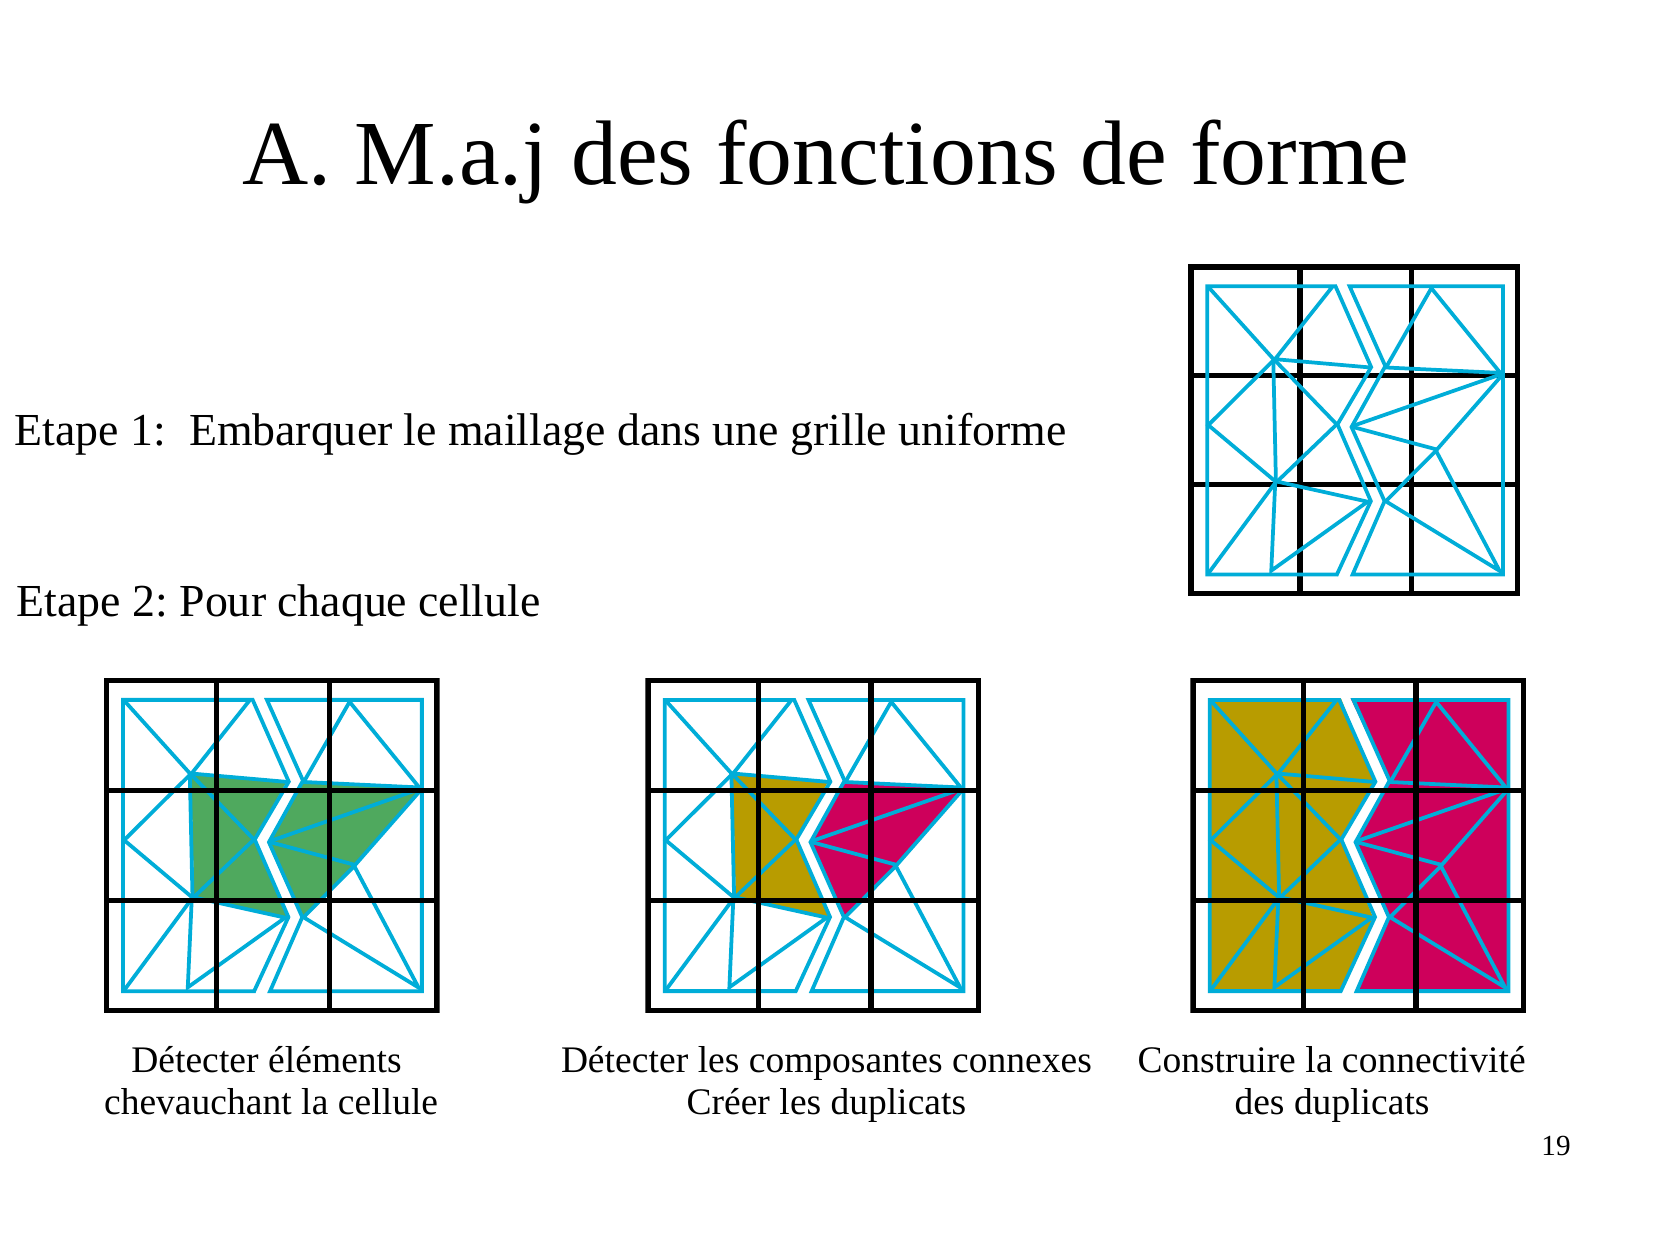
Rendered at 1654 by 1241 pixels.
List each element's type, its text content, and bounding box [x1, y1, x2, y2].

text_box Etape 1: Embarquer le maillage dans une grille uniforme [0, 397, 1083, 464]
title A. M.a.j des fonctions de forme [82, 49, 1571, 257]
picture [1188, 264, 1521, 597]
text_box Détecter les composantes connexes Créer les duplicats [546, 1031, 1108, 1131]
text_box Etape 2: Pour chaque cellule [1, 568, 557, 635]
text_box Construire la connectivité des duplicats [1122, 1031, 1594, 1131]
picture [645, 677, 982, 1014]
picture [103, 677, 440, 1014]
picture [1190, 677, 1527, 1014]
text_box Détecter éléments chevauchant la cellule [89, 1031, 454, 1131]
